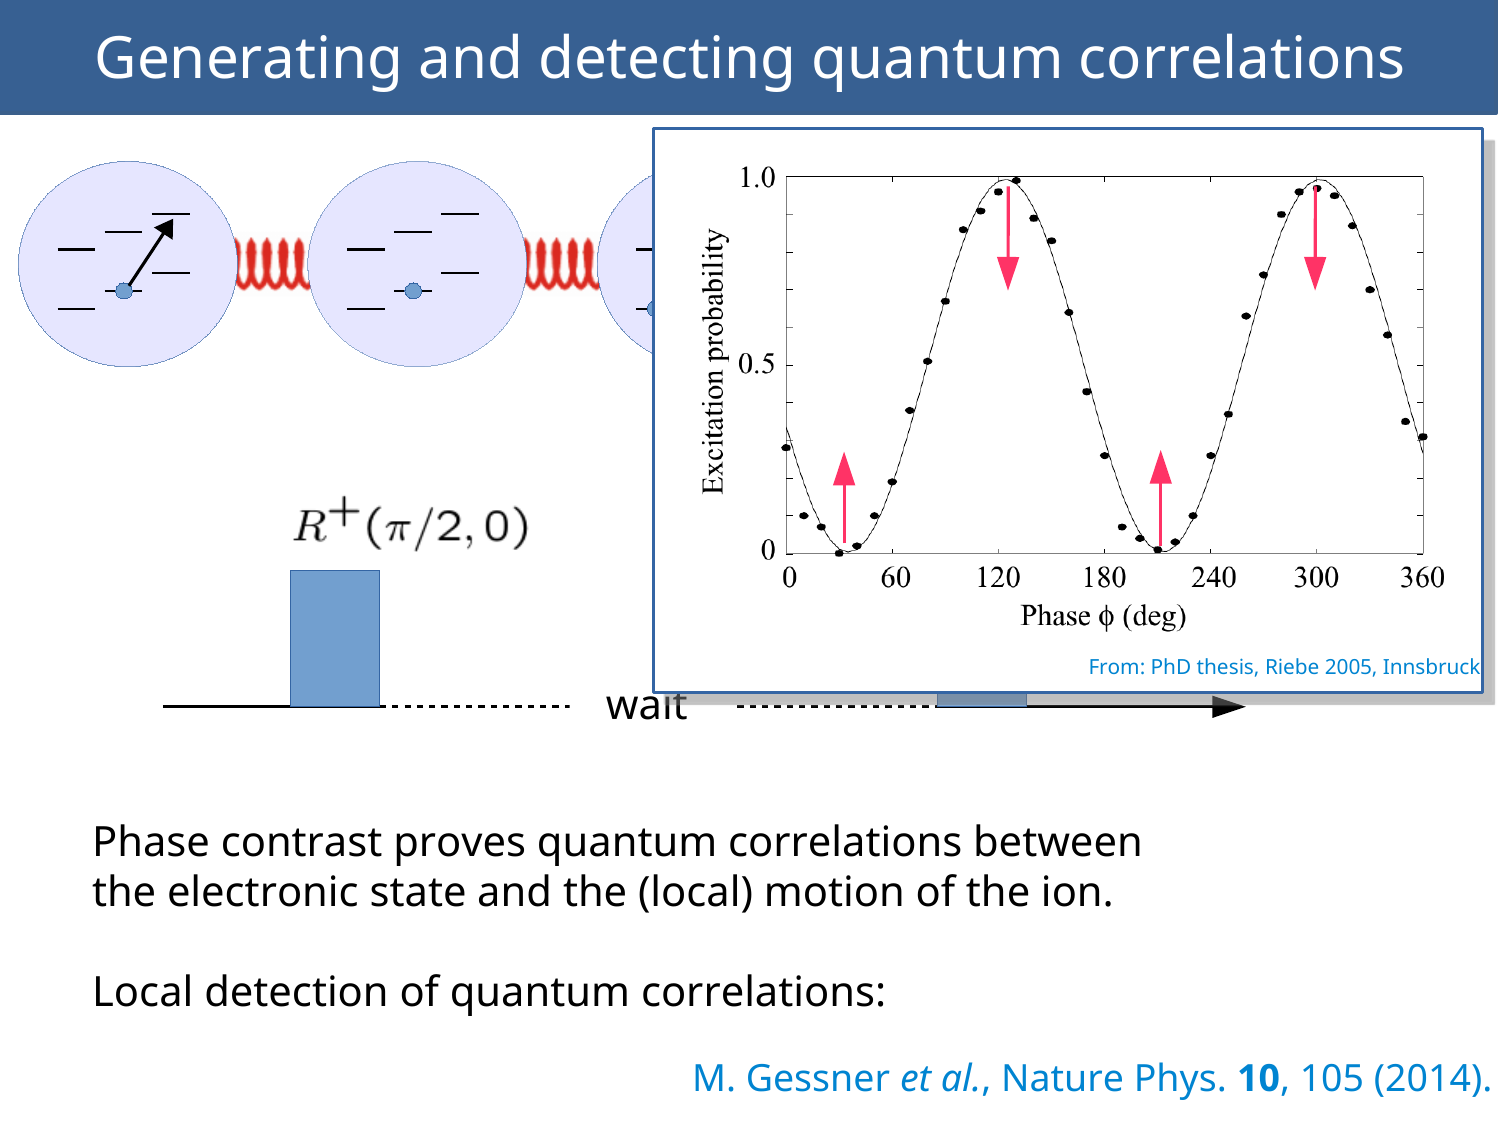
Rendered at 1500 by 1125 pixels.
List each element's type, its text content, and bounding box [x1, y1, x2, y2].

text_box [307, 161, 527, 367]
text_box wait [569, 670, 734, 736]
text_box Generating and detecting quantum correlations [23, 13, 1478, 98]
text_box [597, 128, 1483, 707]
picture [699, 163, 1450, 634]
picture [522, 231, 602, 297]
text_box Phase contrast proves quantum correlations between the electronic state and the (local) motion of the ion. Local detection of quantum correlations: M. Gessner et al., Nature Phys. 10, 105 (2014). [77, 806, 1482, 1107]
picture [232, 231, 313, 297]
picture [283, 487, 541, 561]
text_box [18, 161, 238, 367]
text_box From: PhD thesis, Riebe 2005, Innsbruck [1073, 646, 1473, 687]
text_box [290, 570, 380, 707]
